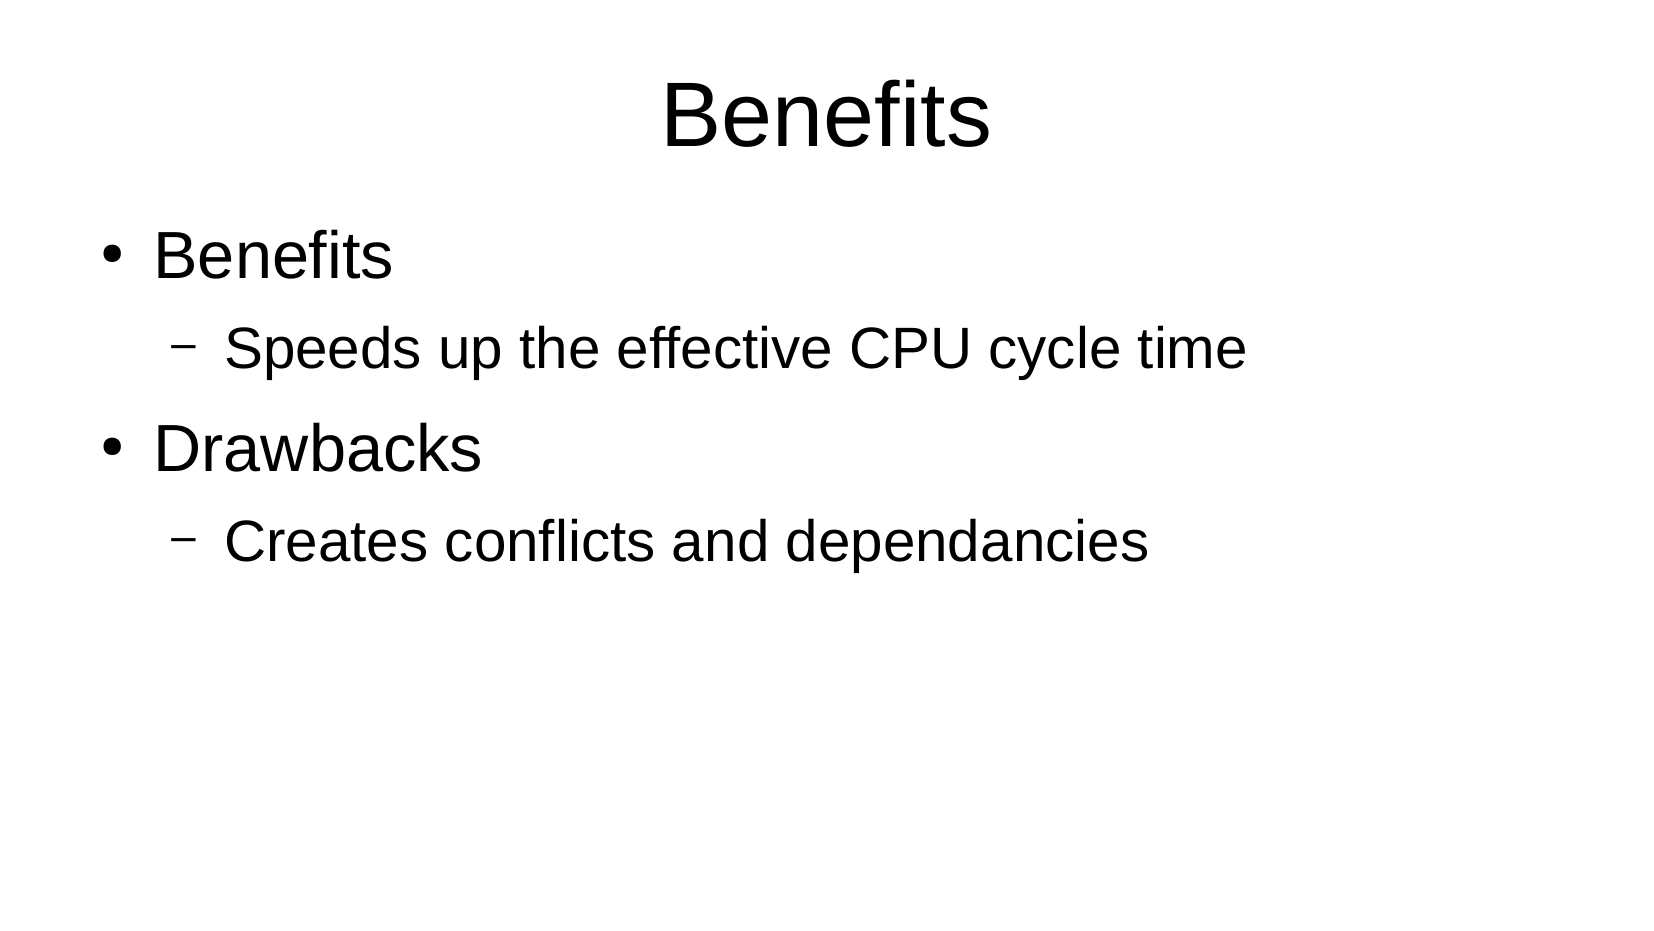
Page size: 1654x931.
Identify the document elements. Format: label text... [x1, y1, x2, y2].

title Benefits [82, 37, 1571, 193]
list Benefits Speeds up the effective CPU cycle time Drawbacks Creates conflicts and dependancies [82, 217, 1571, 758]
